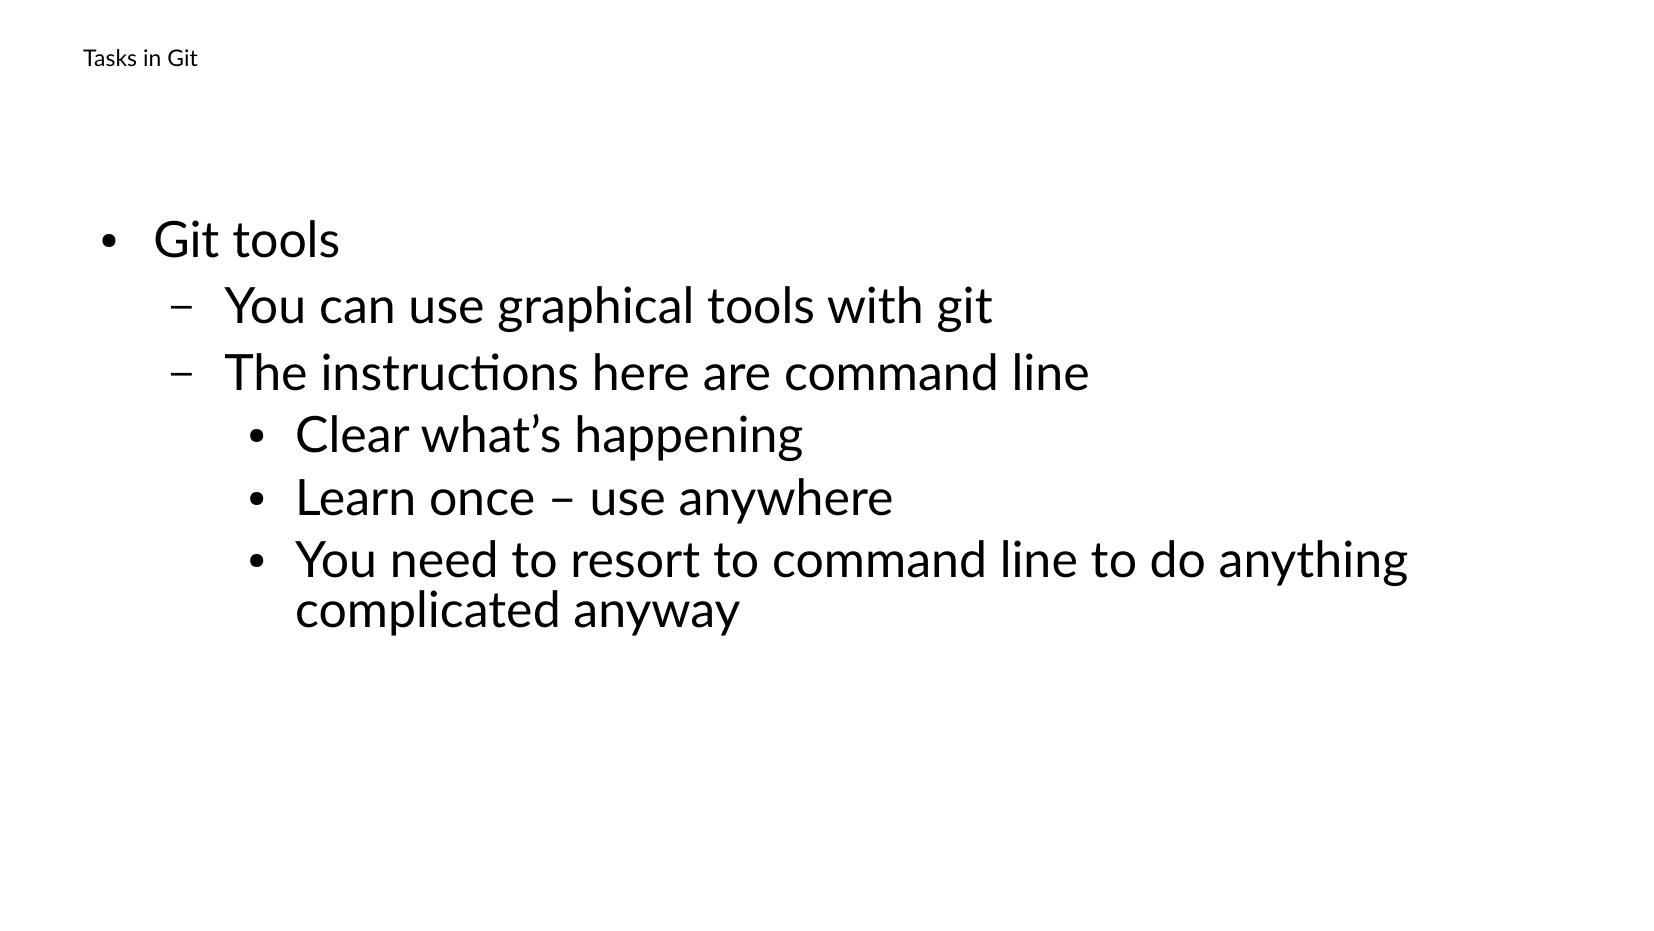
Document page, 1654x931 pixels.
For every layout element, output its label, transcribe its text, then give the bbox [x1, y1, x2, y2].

title Tasks in Git [83, 0, 1571, 119]
list Git tools You can use graphical tools with git The instructions here are command line Clear what’s happening Learn once – use anywhere You need to resort to command line to do anything complicated anyway [82, 217, 1571, 839]
